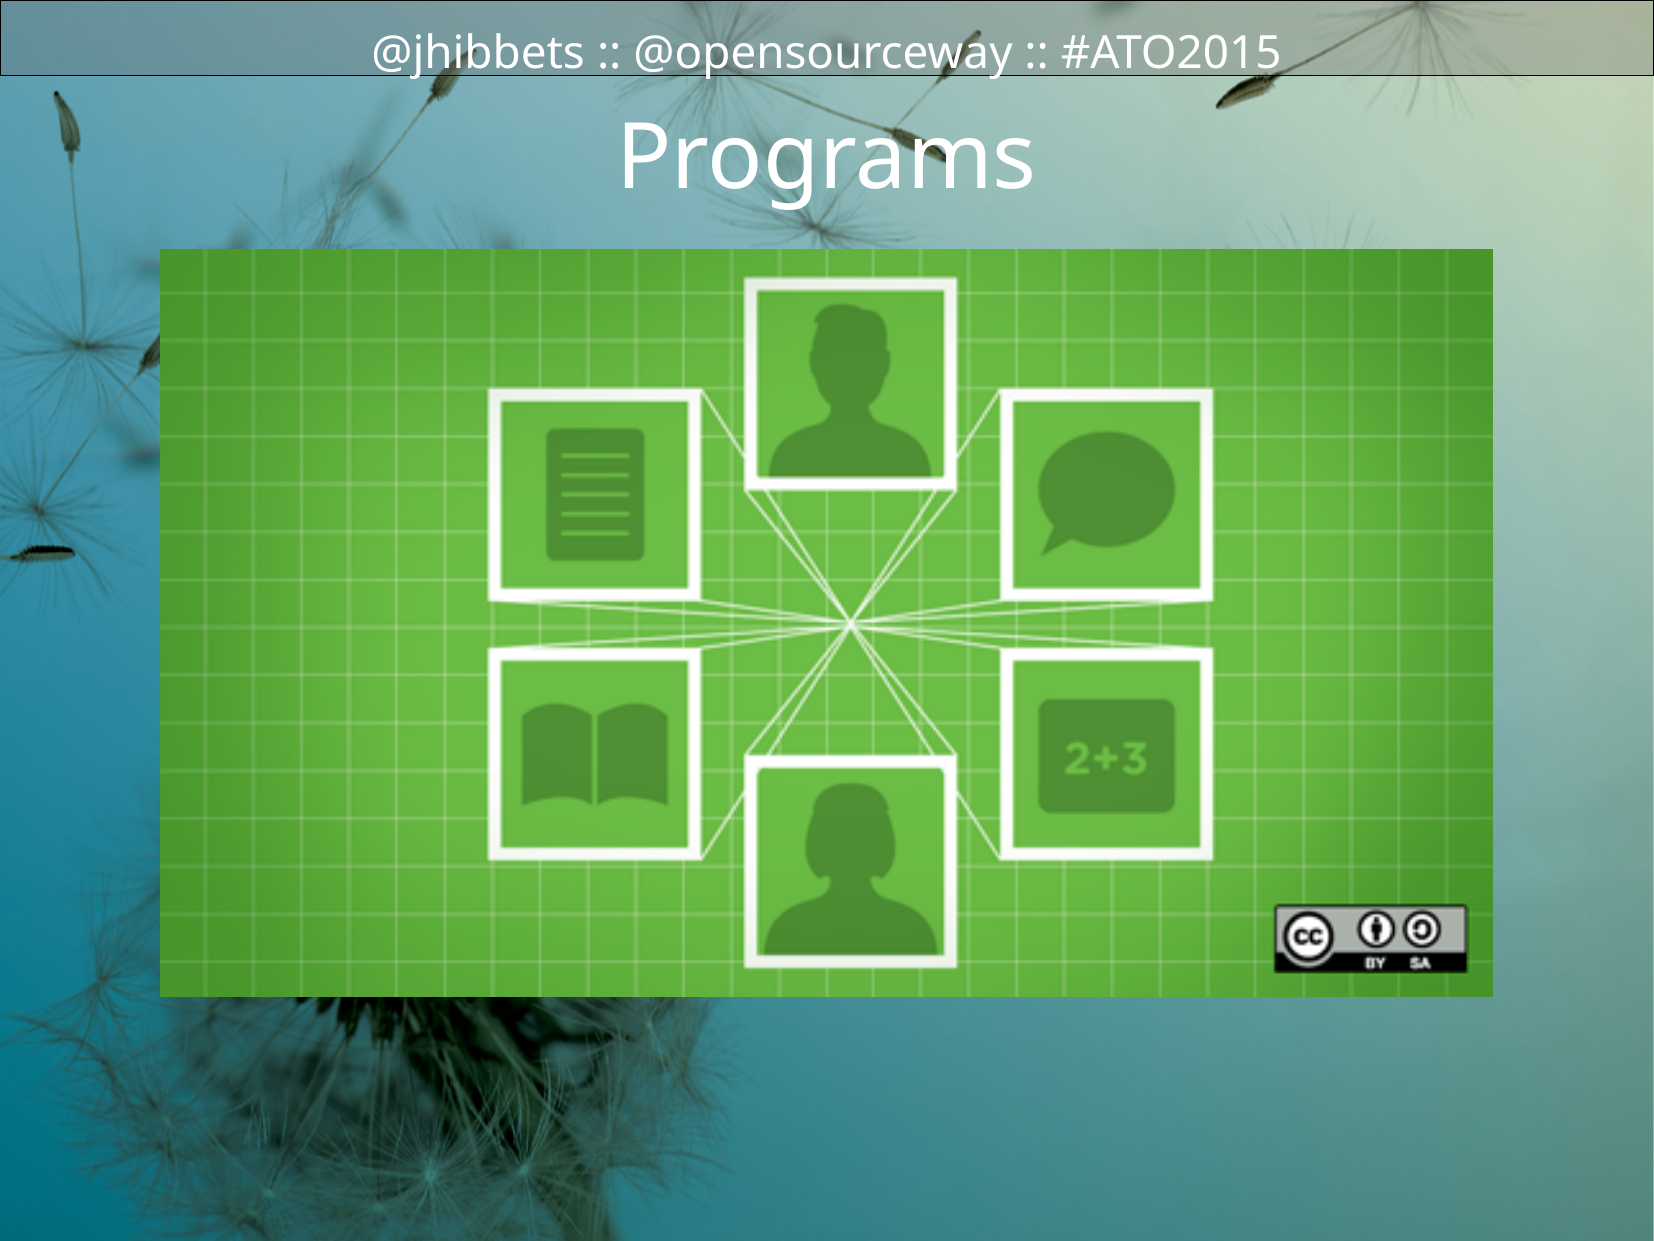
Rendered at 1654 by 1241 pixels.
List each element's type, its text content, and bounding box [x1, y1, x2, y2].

title Programs [82, 49, 1571, 257]
picture [0, 76, 1654, 1241]
